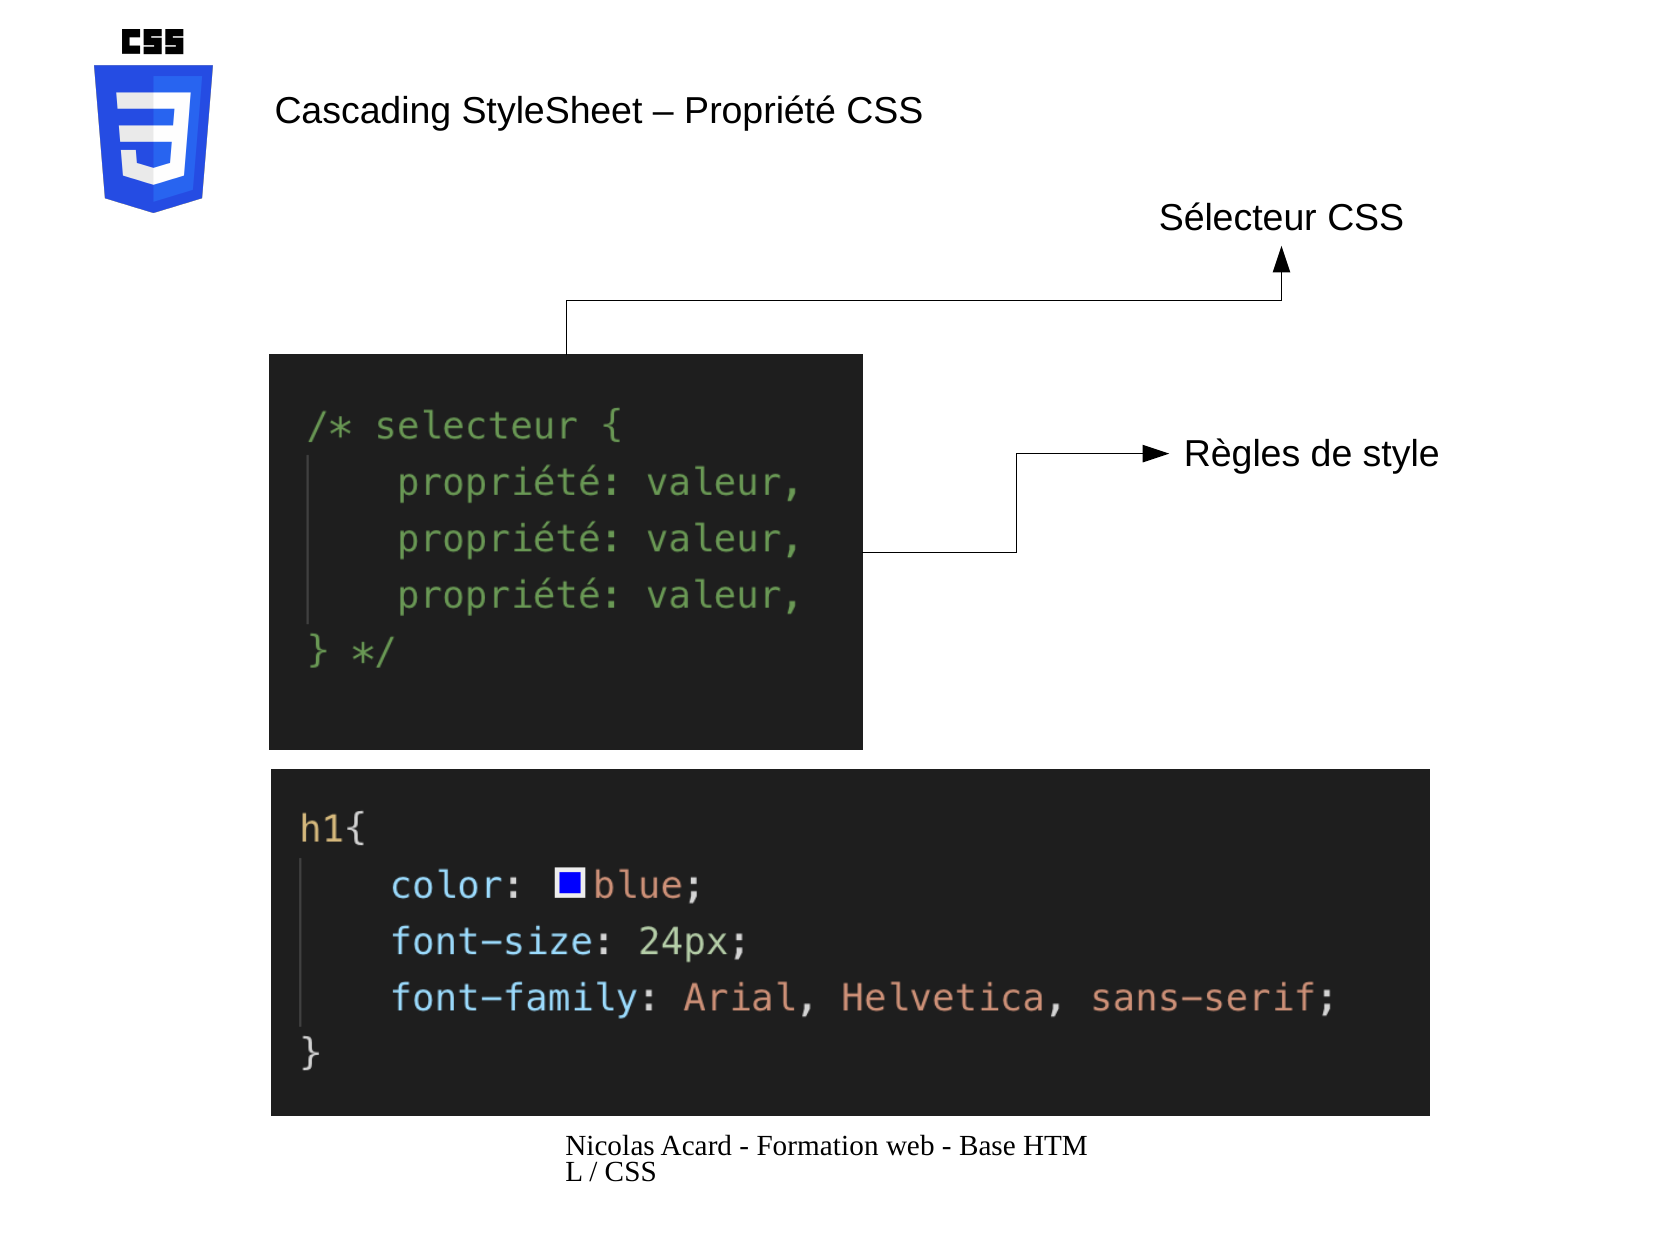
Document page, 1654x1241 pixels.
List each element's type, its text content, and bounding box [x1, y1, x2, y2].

text_box Règles de style [1169, 425, 1583, 483]
text_box Sélecteur CSS [1039, 188, 1524, 246]
picture [94, 29, 213, 213]
picture [271, 769, 1430, 1116]
text_box Cascading StyleSheet – Propriété CSS [259, 82, 1193, 140]
picture [269, 354, 863, 750]
